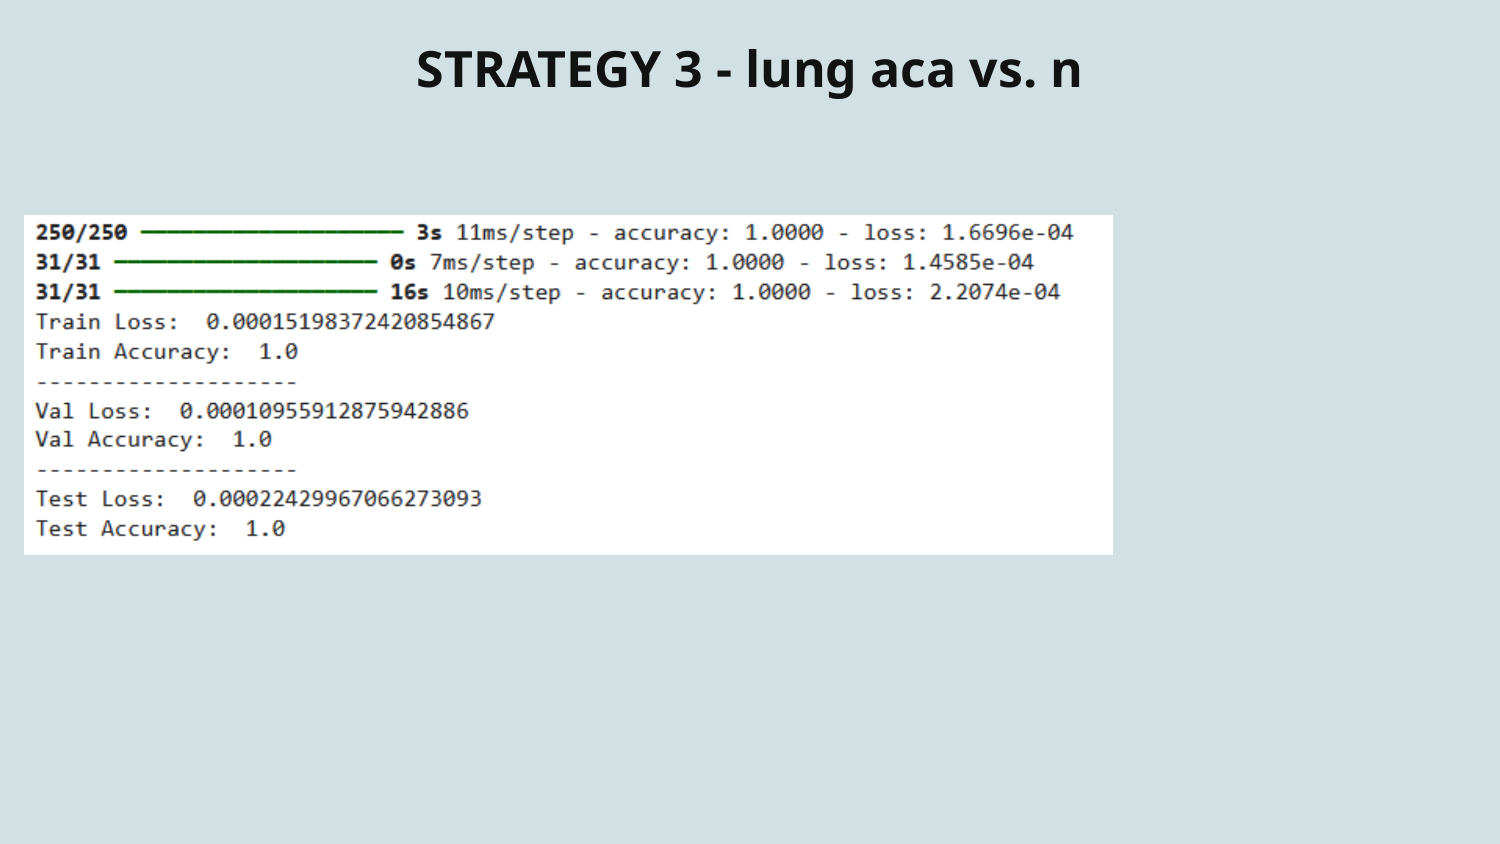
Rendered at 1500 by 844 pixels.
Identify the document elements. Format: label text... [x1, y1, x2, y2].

picture [24, 215, 1113, 555]
list STRATEGY 3 - lung aca vs. n [0, 32, 1500, 103]
